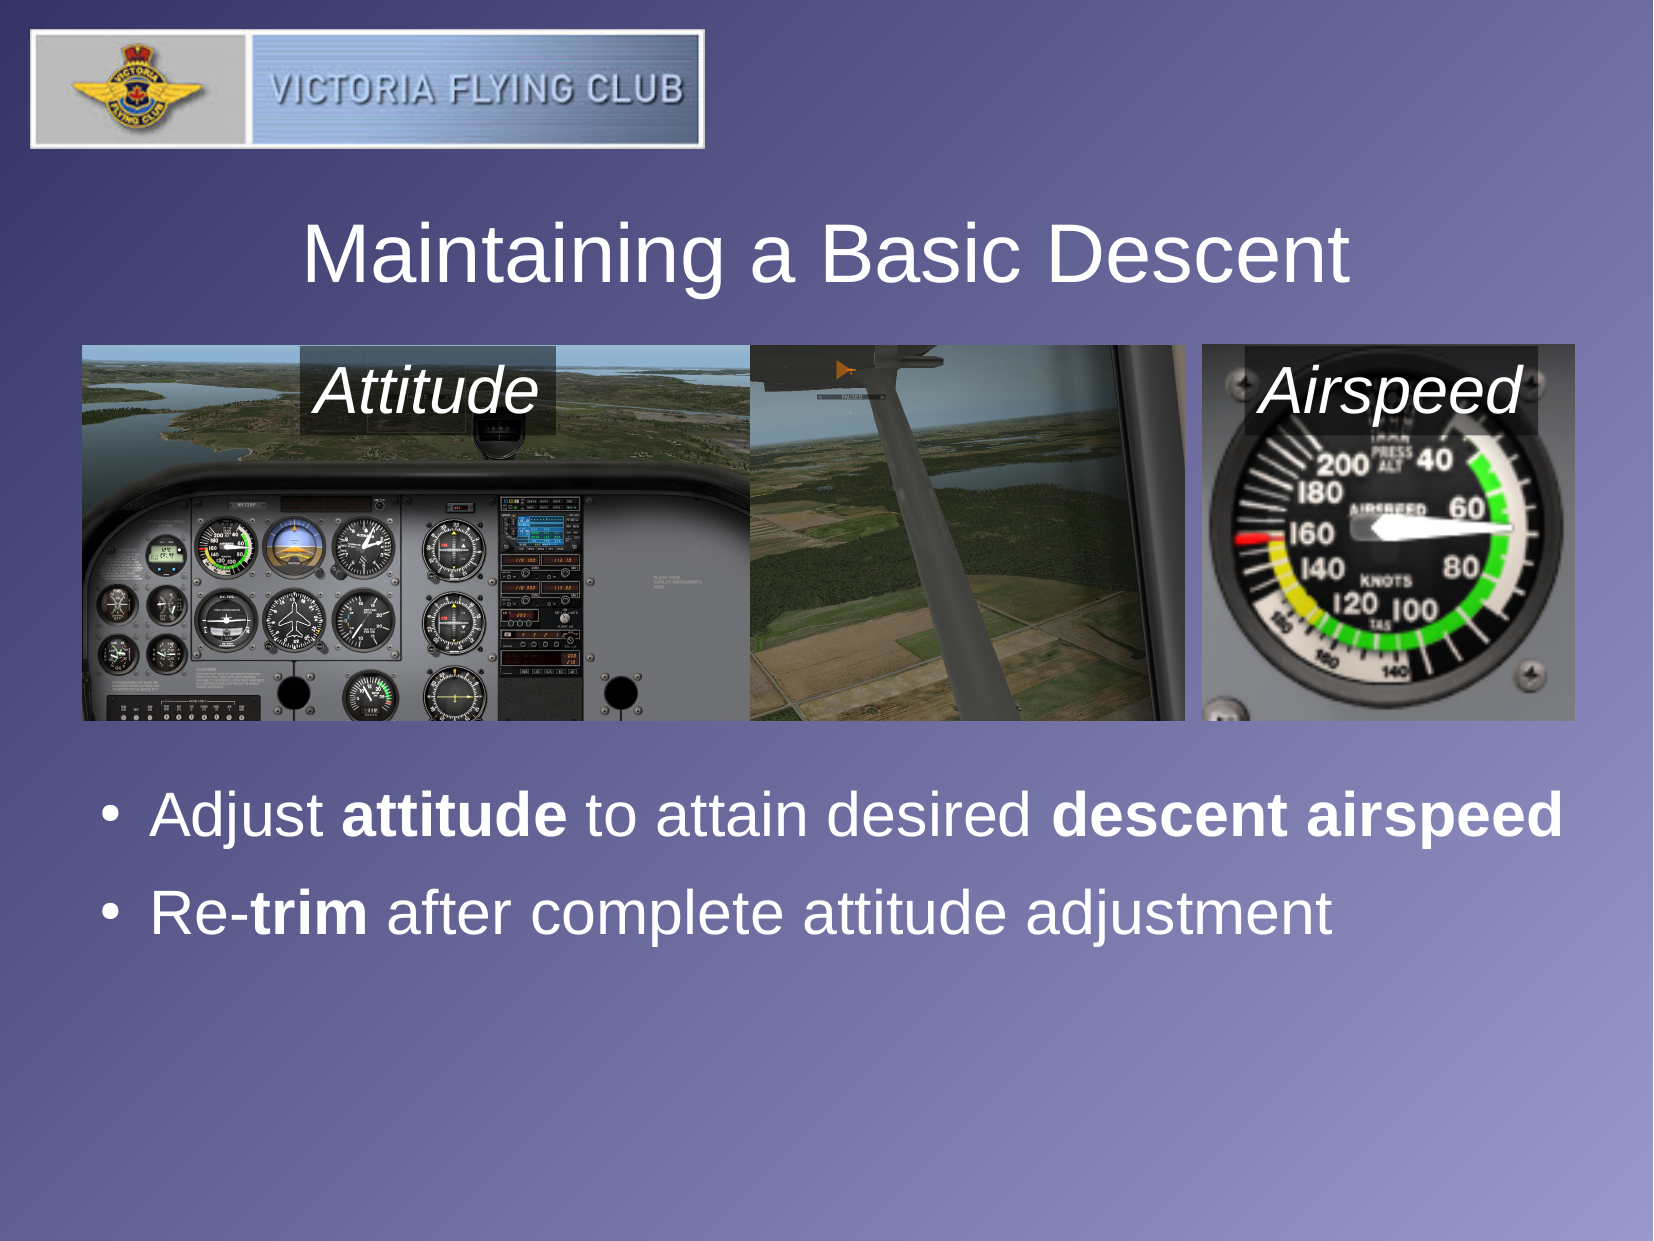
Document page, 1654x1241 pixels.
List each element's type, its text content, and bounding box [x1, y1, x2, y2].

picture [82, 345, 1185, 721]
list Adjust attitude to attain desired descent airspeed Re-trim after complete attitude adjustment [82, 780, 1571, 1021]
picture [30, 29, 705, 149]
text_box Attitude [299, 345, 556, 436]
picture [1202, 344, 1575, 721]
title Maintaining a Basic Descent [82, 150, 1571, 358]
text_box Airspeed [1244, 345, 1539, 436]
